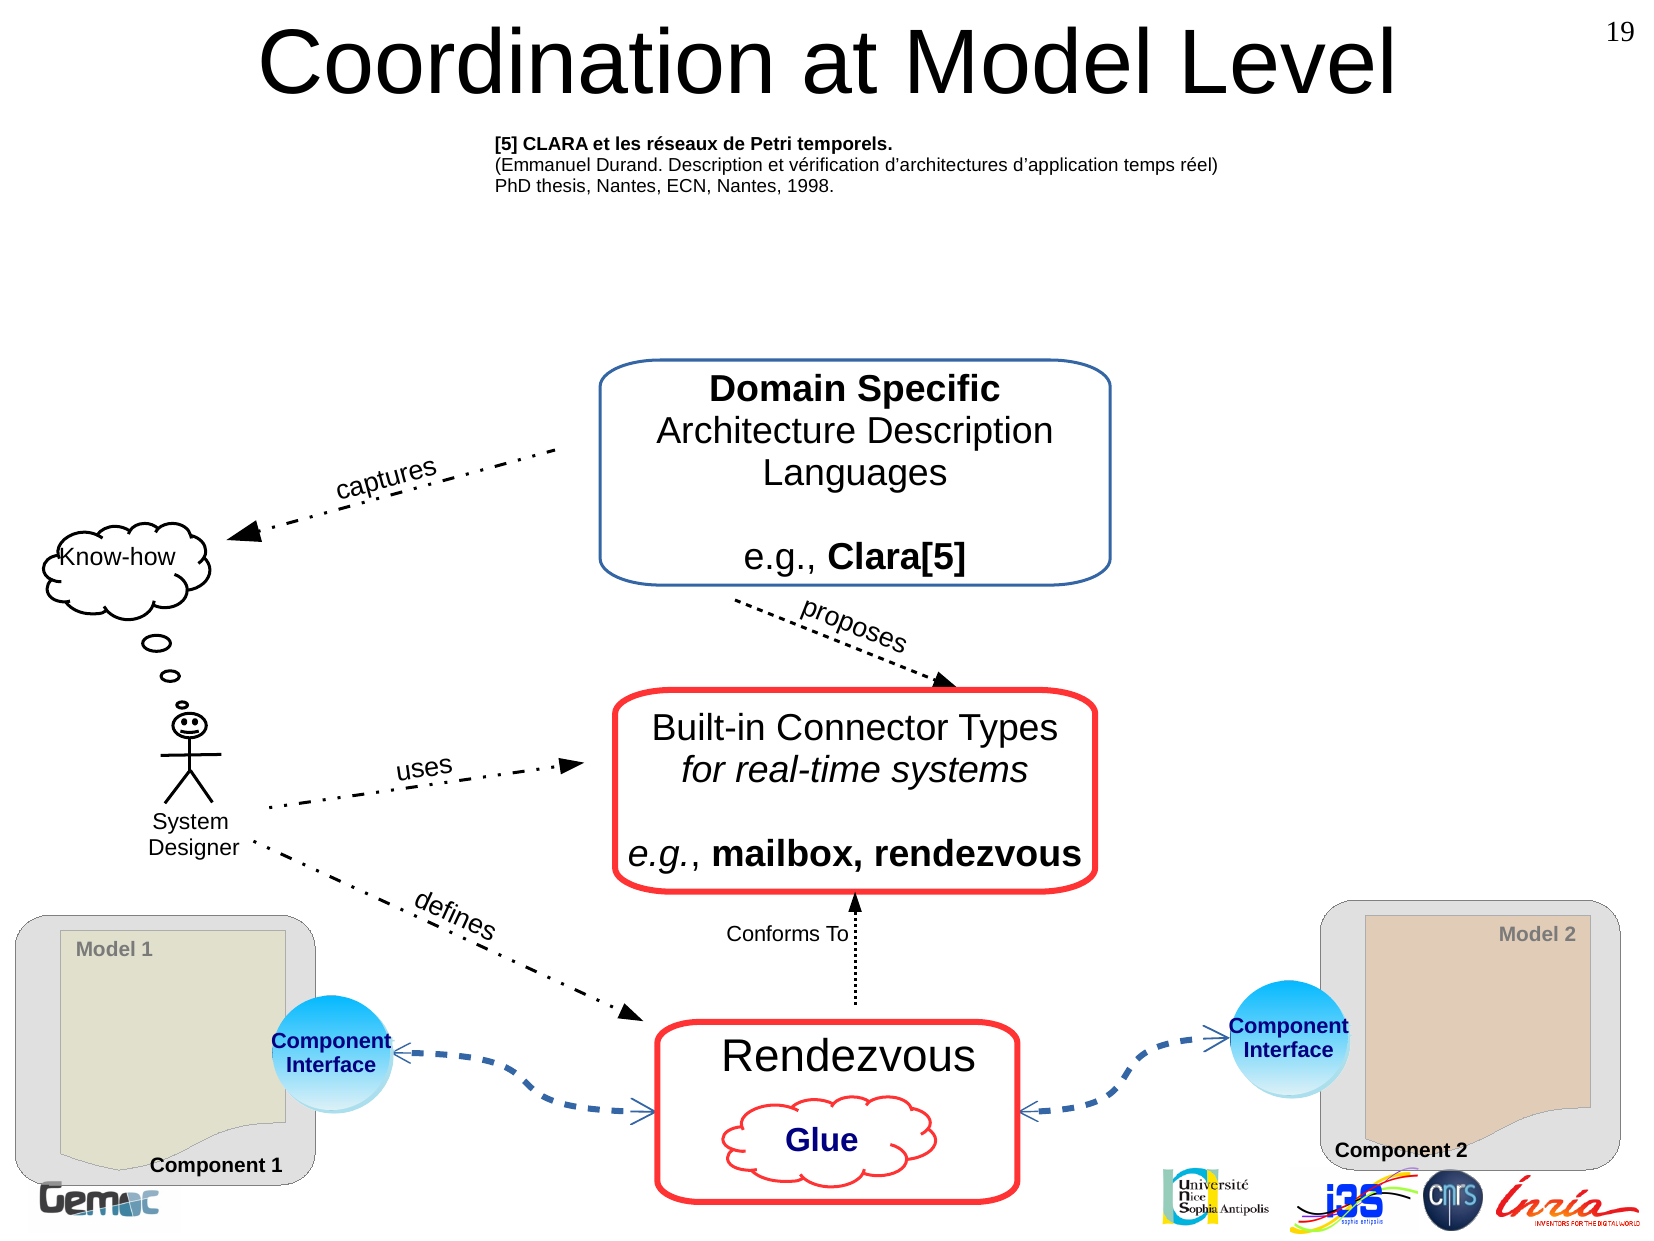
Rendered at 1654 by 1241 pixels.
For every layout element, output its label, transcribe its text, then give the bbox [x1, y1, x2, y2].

text_box System Designer [92, 773, 296, 869]
text_box [15, 915, 316, 1186]
text_box Know-how [142, 635, 171, 652]
text_box Rendezvous [706, 1022, 1006, 1140]
text_box Component 2 [1320, 1130, 1486, 1193]
text_box [5] CLARA et les réseaux de Petri temporels. (Emmanuel Durand. Description et vérification d’architectures d’application temps réel) PhD thesis, Nantes, ECN, Nantes, 1998. [480, 166, 1363, 331]
text_box Component Interface [272, 995, 391, 1111]
text_box Domain Specific Architecture Description Languages e.g., Clara[5] [600, 360, 1111, 586]
text_box Glue [722, 1096, 936, 1187]
text_box Know-how [160, 670, 180, 682]
picture [1137, 1150, 1647, 1241]
text_box Component Interface [1230, 980, 1348, 1096]
title Coordination at Model Level [84, 0, 1573, 166]
text_box Built-in Connector Types for real-time systems e.g., mailbox, rendezvous [615, 689, 1096, 892]
text_box Component 1 [135, 1146, 301, 1209]
text_box Know-how [43, 523, 210, 620]
text_box [657, 1021, 1018, 1202]
text_box [172, 713, 207, 738]
text_box Conforms To [711, 913, 930, 961]
text_box [1320, 900, 1621, 1171]
